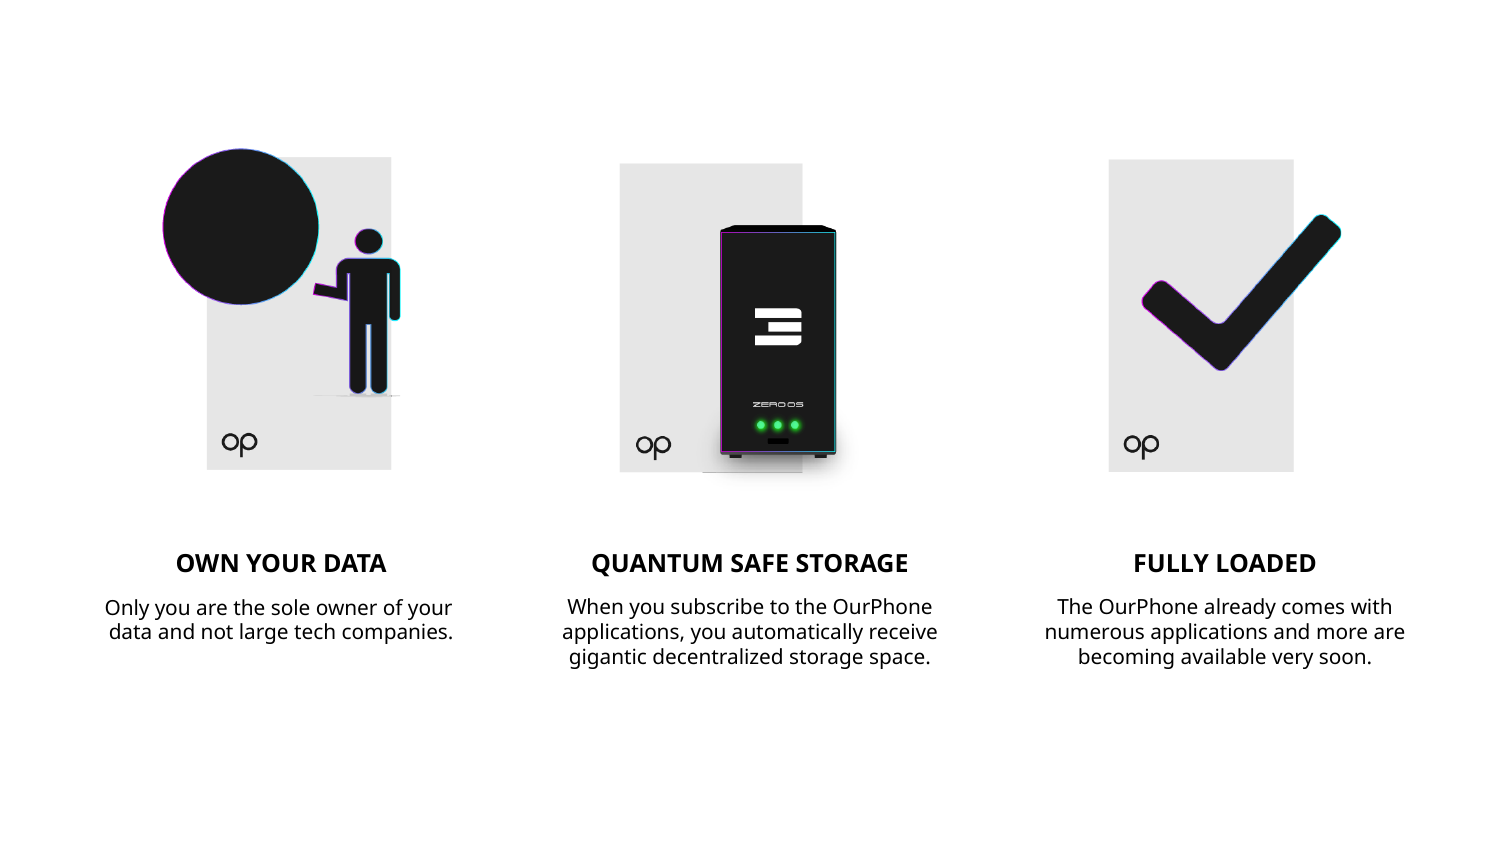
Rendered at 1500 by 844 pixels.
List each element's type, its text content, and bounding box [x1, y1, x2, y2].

text_box Only you are the sole owner of your data and not large tech companies. [70, 579, 493, 696]
text_box QUANTUM SAFE STORAGE [534, 532, 966, 601]
text_box When you subscribe to the OurPhone applications, you automatically receive gigantic decentralized storage space. [538, 578, 962, 695]
picture [1108, 159, 1342, 472]
picture [619, 163, 881, 507]
text_box FULLY LOADED [1009, 532, 1441, 601]
text_box OWN YOUR DATA [65, 532, 498, 602]
picture [162, 148, 401, 470]
text_box The OurPhone already comes with numerous applications and more are becoming available very soon. [1013, 578, 1437, 695]
